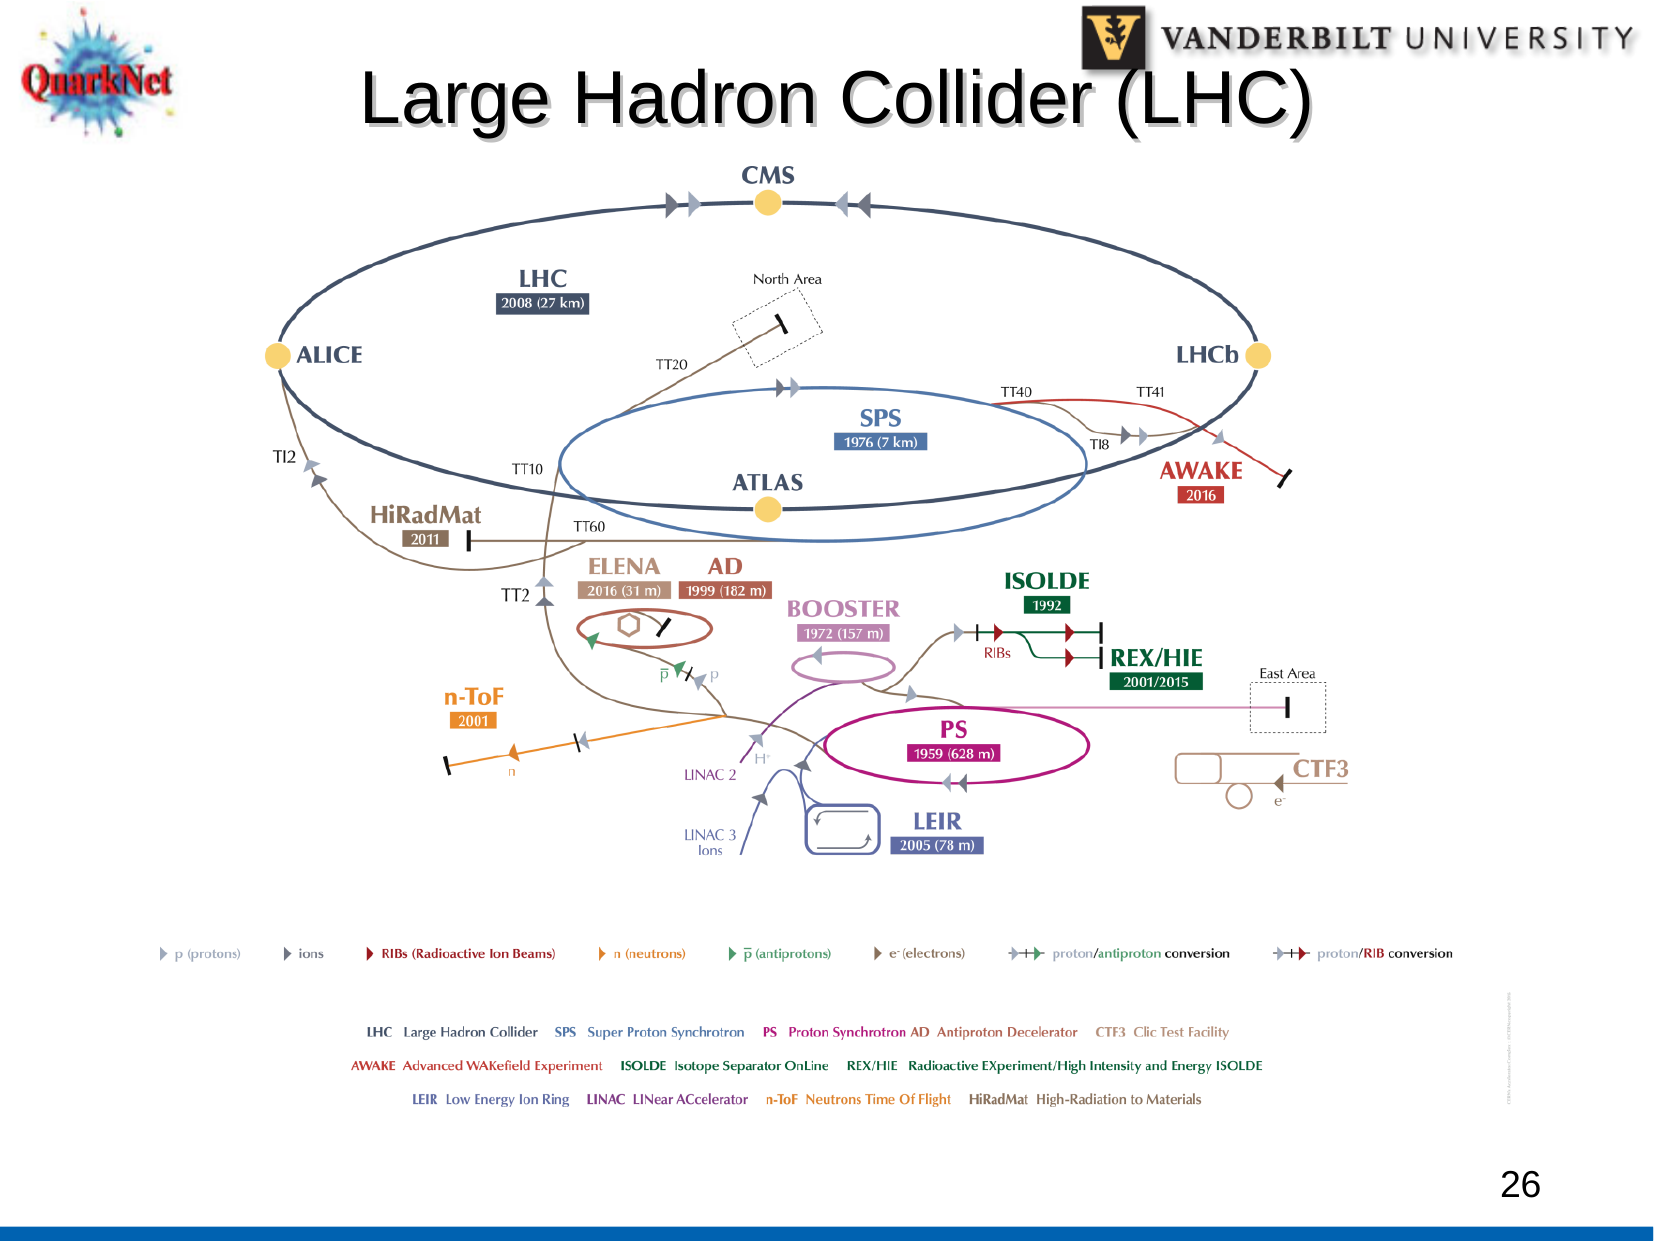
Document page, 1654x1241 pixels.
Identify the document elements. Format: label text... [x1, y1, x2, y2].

picture [160, 166, 1511, 1107]
picture [1078, 2, 1648, 85]
picture [4, 1, 188, 152]
title Large Hadron Collider (LHC)‏ [91, 27, 1584, 159]
